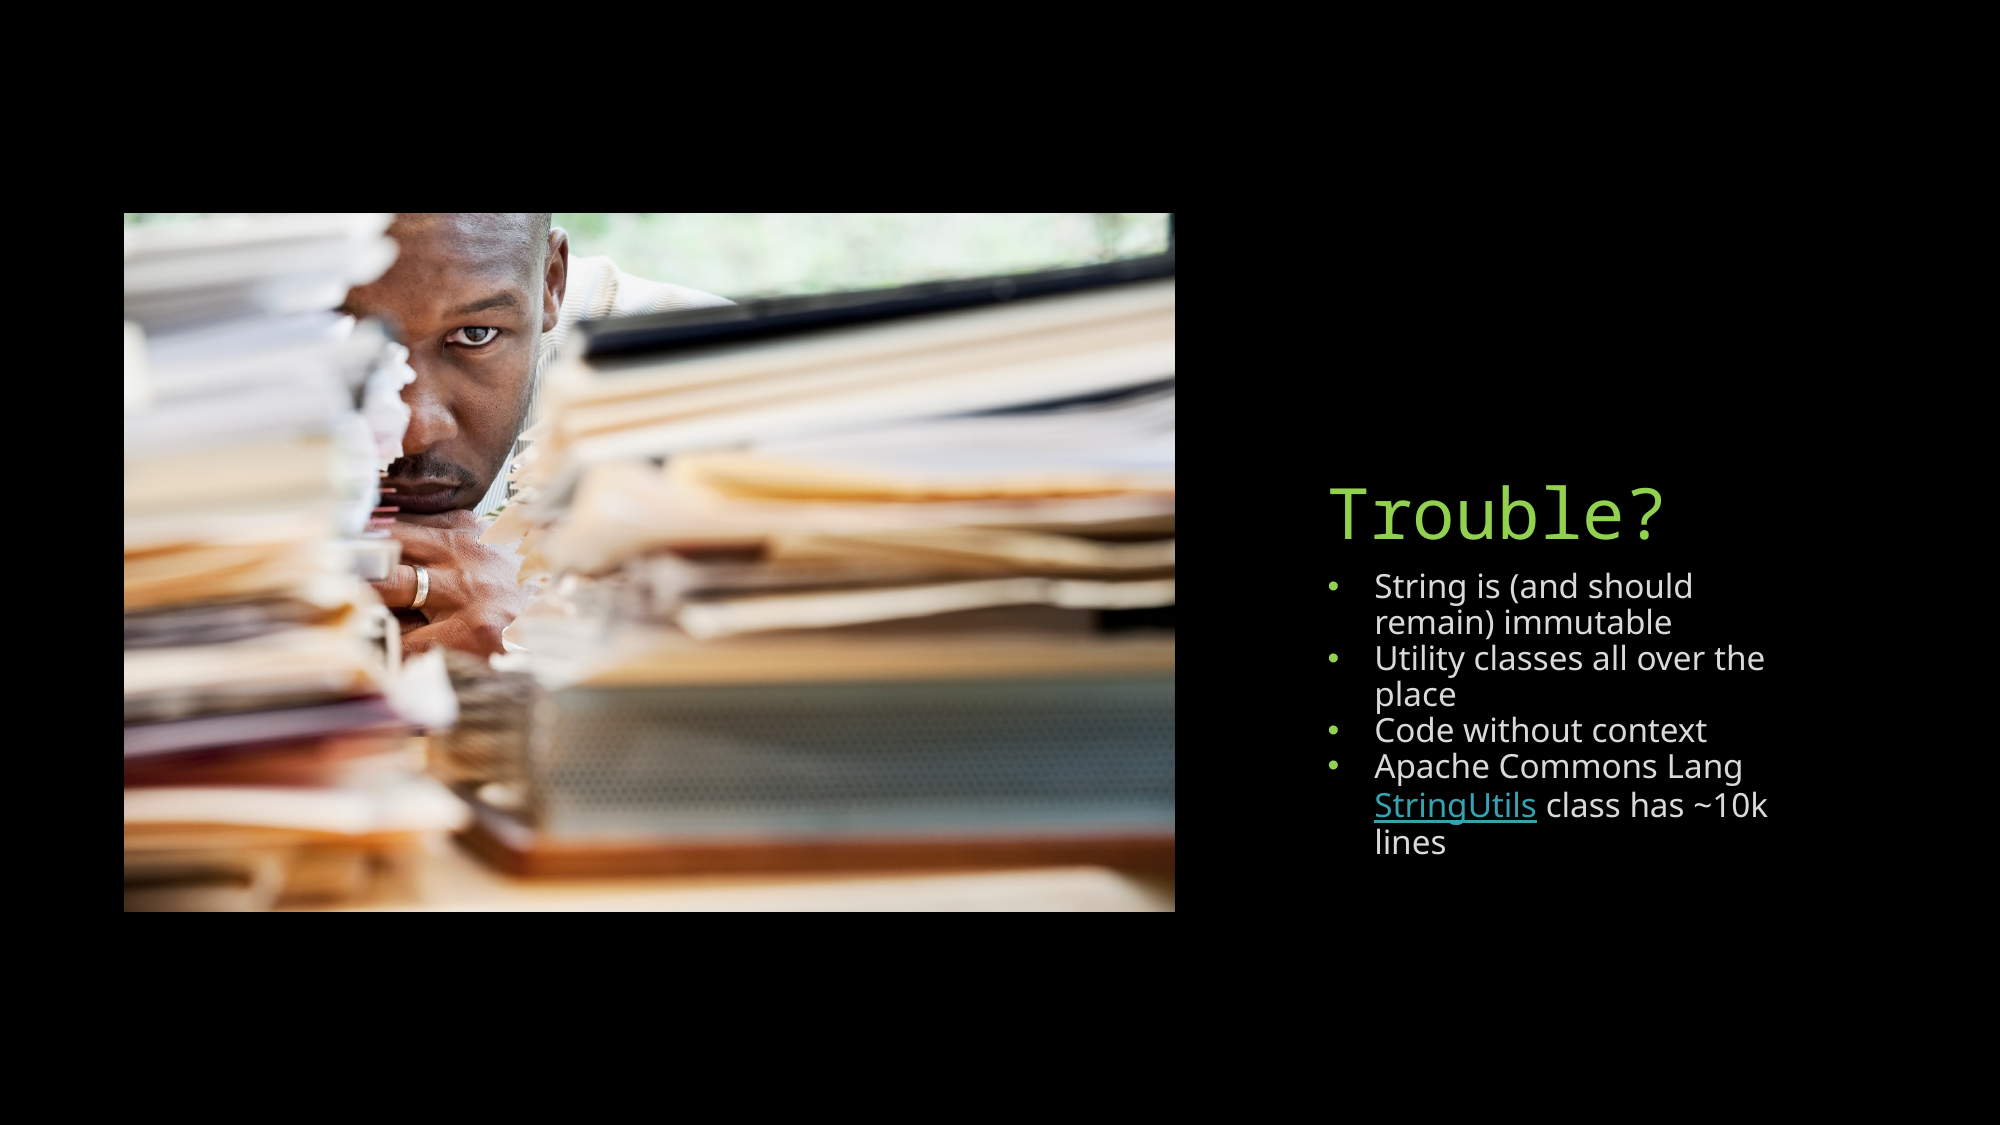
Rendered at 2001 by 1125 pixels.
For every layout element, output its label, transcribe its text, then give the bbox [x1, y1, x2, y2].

list String is (and should remain) immutable Utility classes all over the place Code without context Apache Commons Lang StringUtils class has ~10k lines [1312, 562, 1825, 863]
picture [124, 213, 1175, 912]
title Trouble? [1312, 262, 1825, 562]
